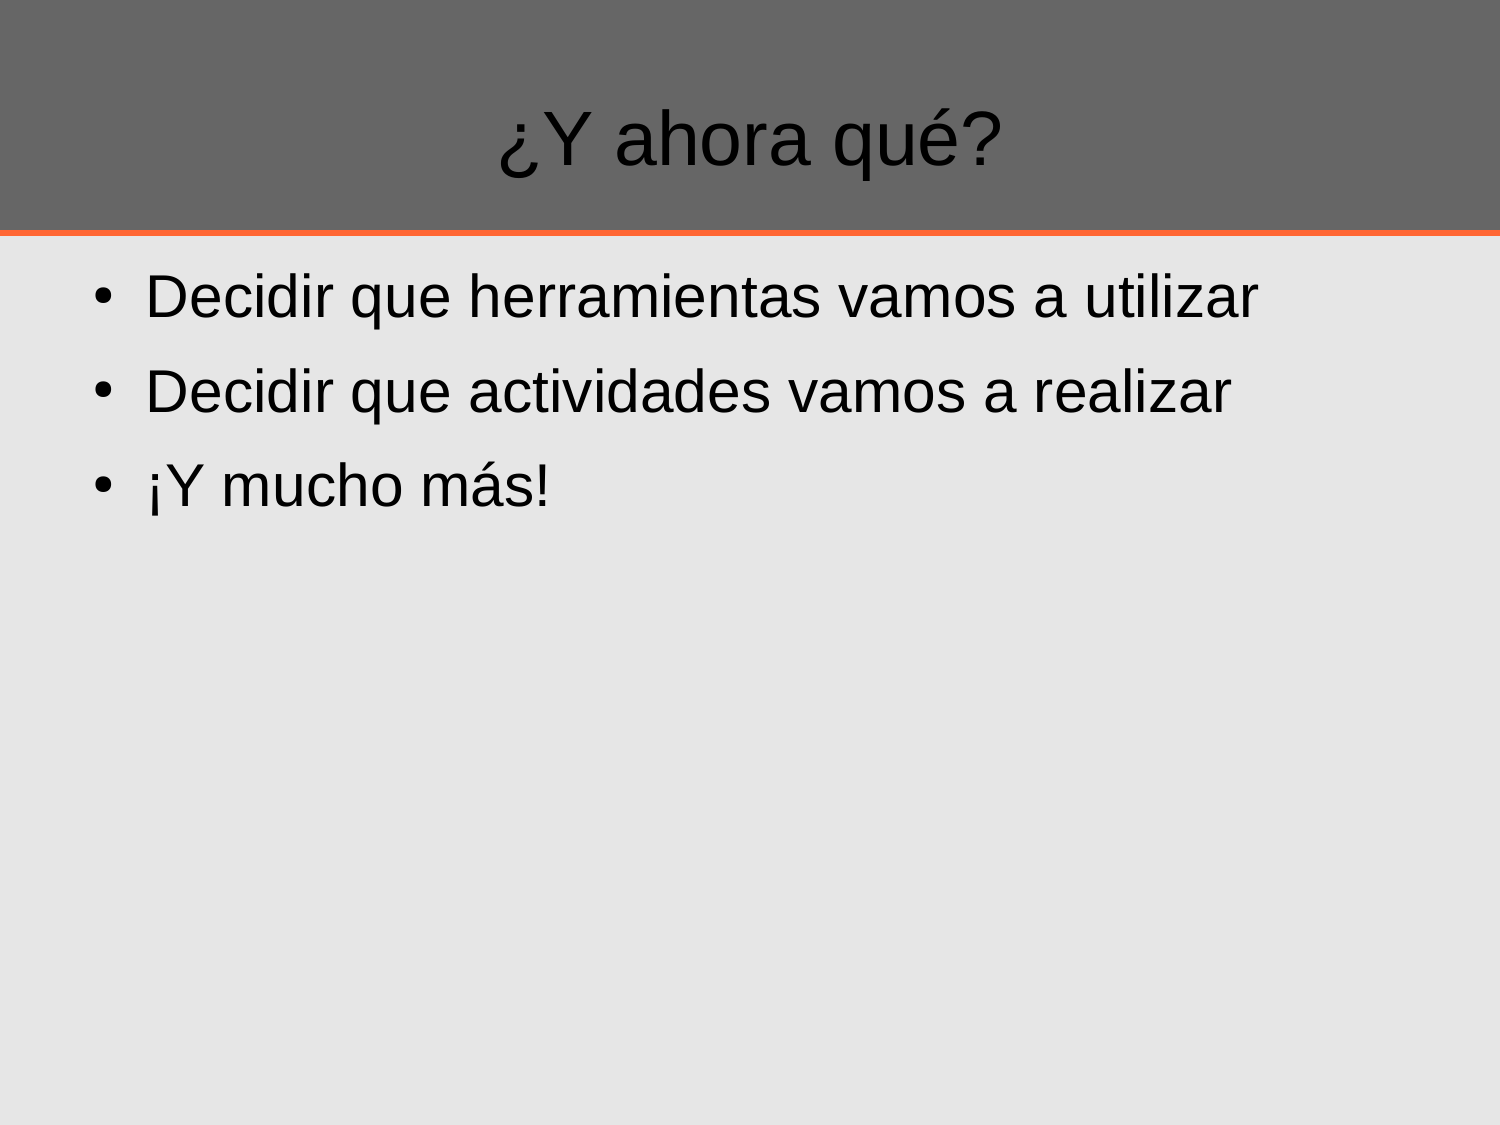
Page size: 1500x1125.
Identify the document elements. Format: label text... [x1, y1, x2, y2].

list Decidir que herramientas vamos a utilizar Decidir que actividades vamos a realizar ¡Y mucho más! [75, 263, 1425, 916]
title ¿Y ahora qué? [75, 44, 1425, 233]
